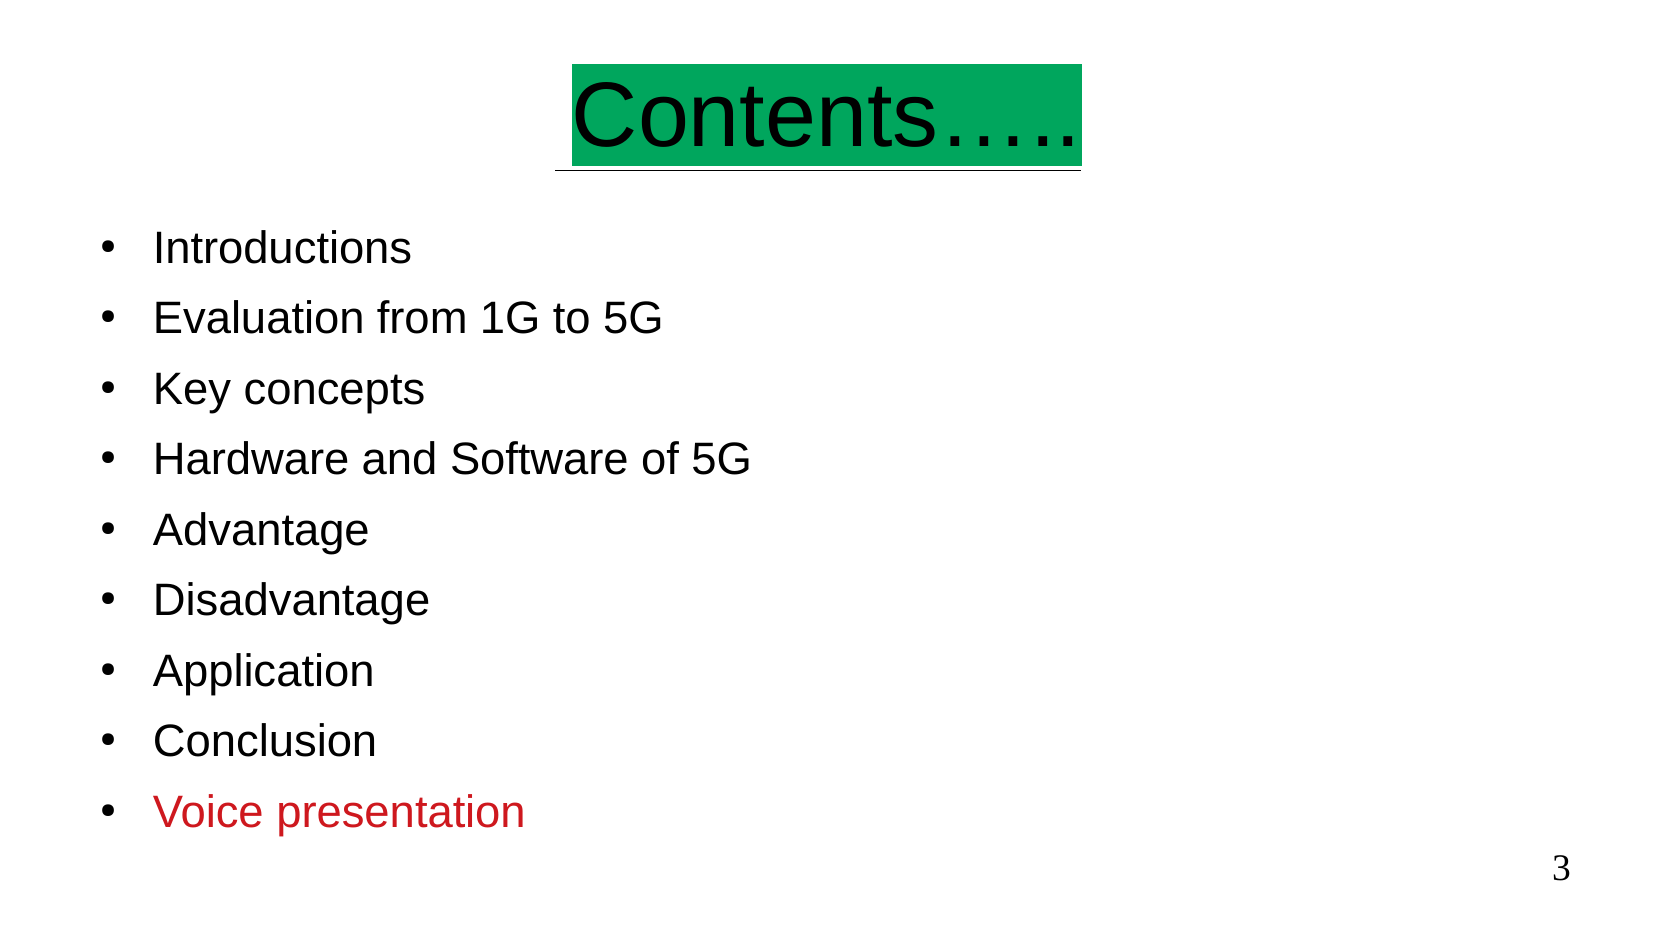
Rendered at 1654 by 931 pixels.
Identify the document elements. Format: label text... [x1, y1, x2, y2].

title Contents….. [82, 37, 1571, 193]
list Introductions Evaluation from 1G to 5G Key concepts Hardware and Software of 5G Advantage Disadvantage Application Conclusion Voice presentation [82, 222, 1571, 841]
text_box 3 [1185, 847, 1571, 912]
